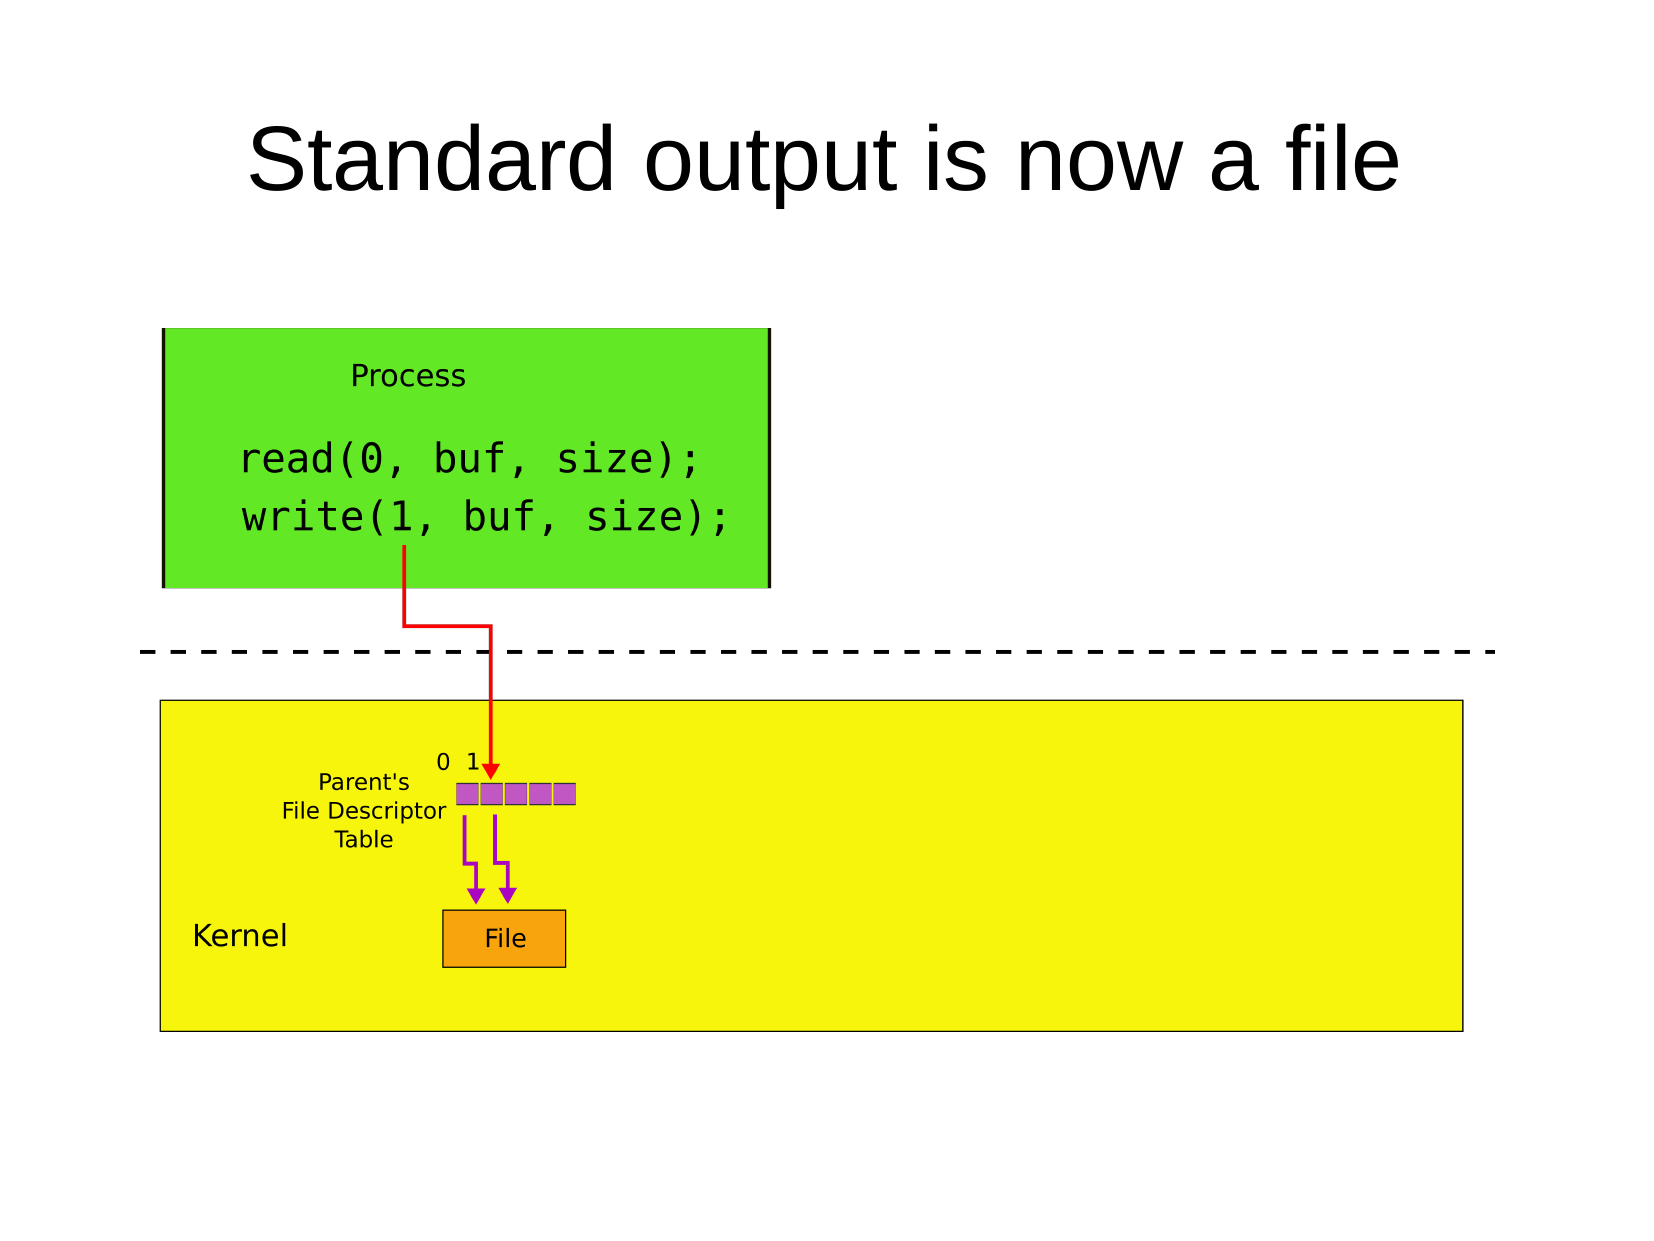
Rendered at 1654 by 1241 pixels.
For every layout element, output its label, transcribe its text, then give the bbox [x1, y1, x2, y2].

title Standard output is now a file [75, 55, 1576, 263]
picture [140, 328, 1495, 1032]
